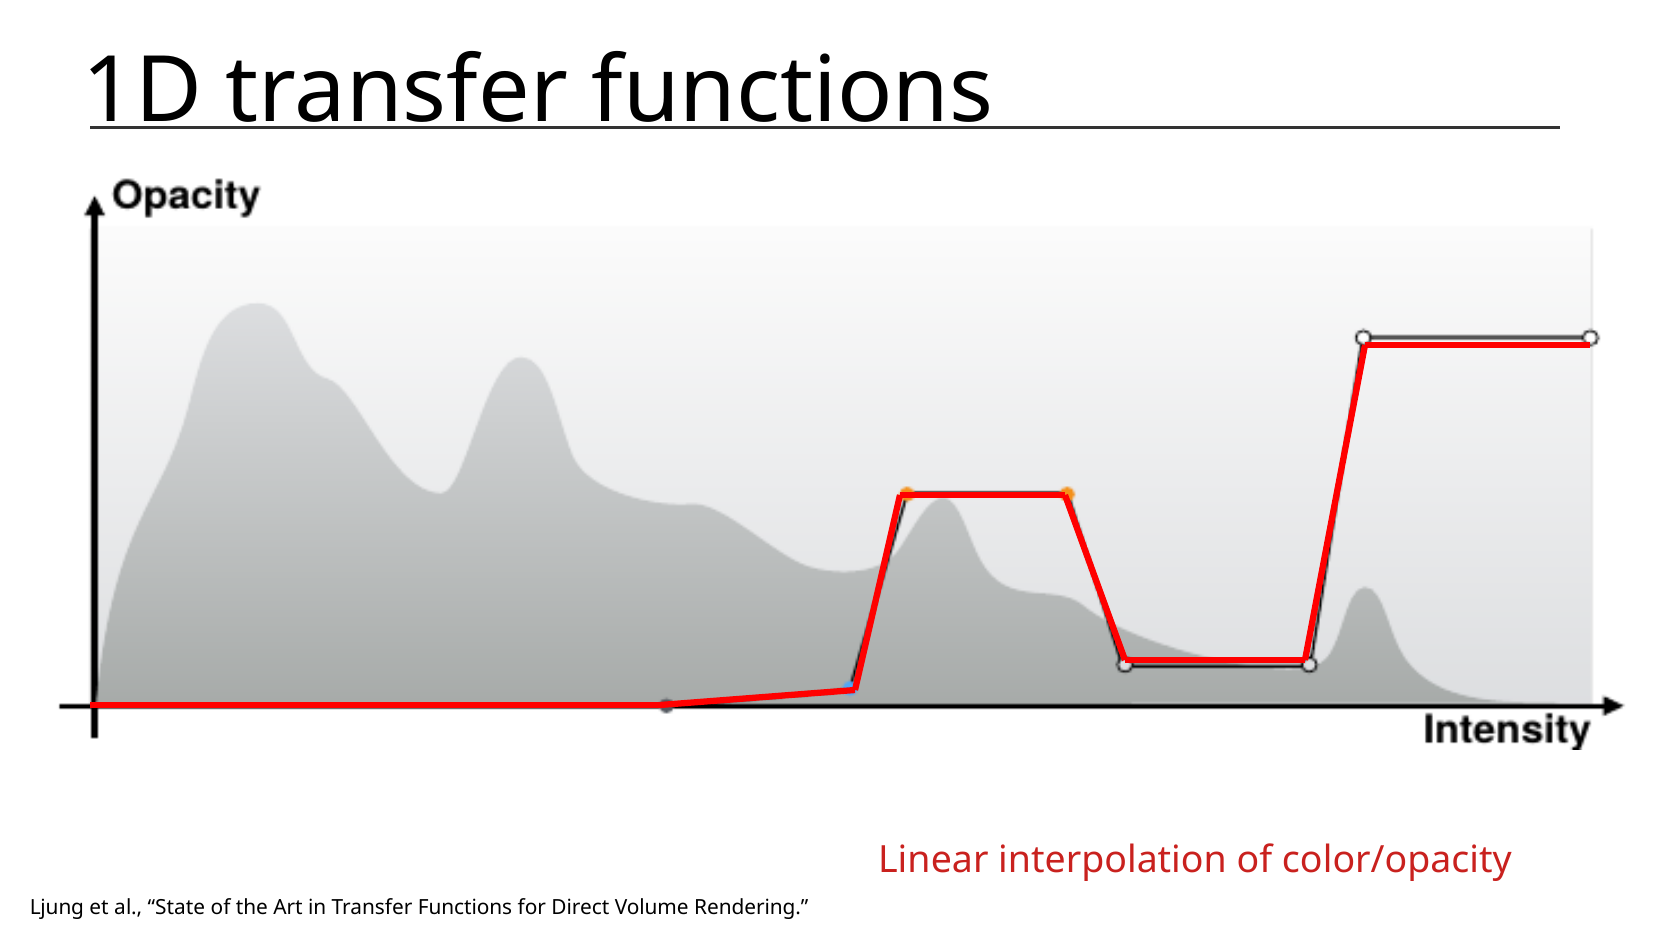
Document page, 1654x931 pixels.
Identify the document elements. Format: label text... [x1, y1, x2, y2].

picture [42, 166, 1632, 751]
text_box Ljung et al., “State of the Art in Transfer Functions for Direct Volume Rendering.” [15, 885, 848, 925]
title 1D transfer functions [82, 32, 1571, 140]
text_box Linear interpolation of color/opacity [863, 825, 1546, 886]
